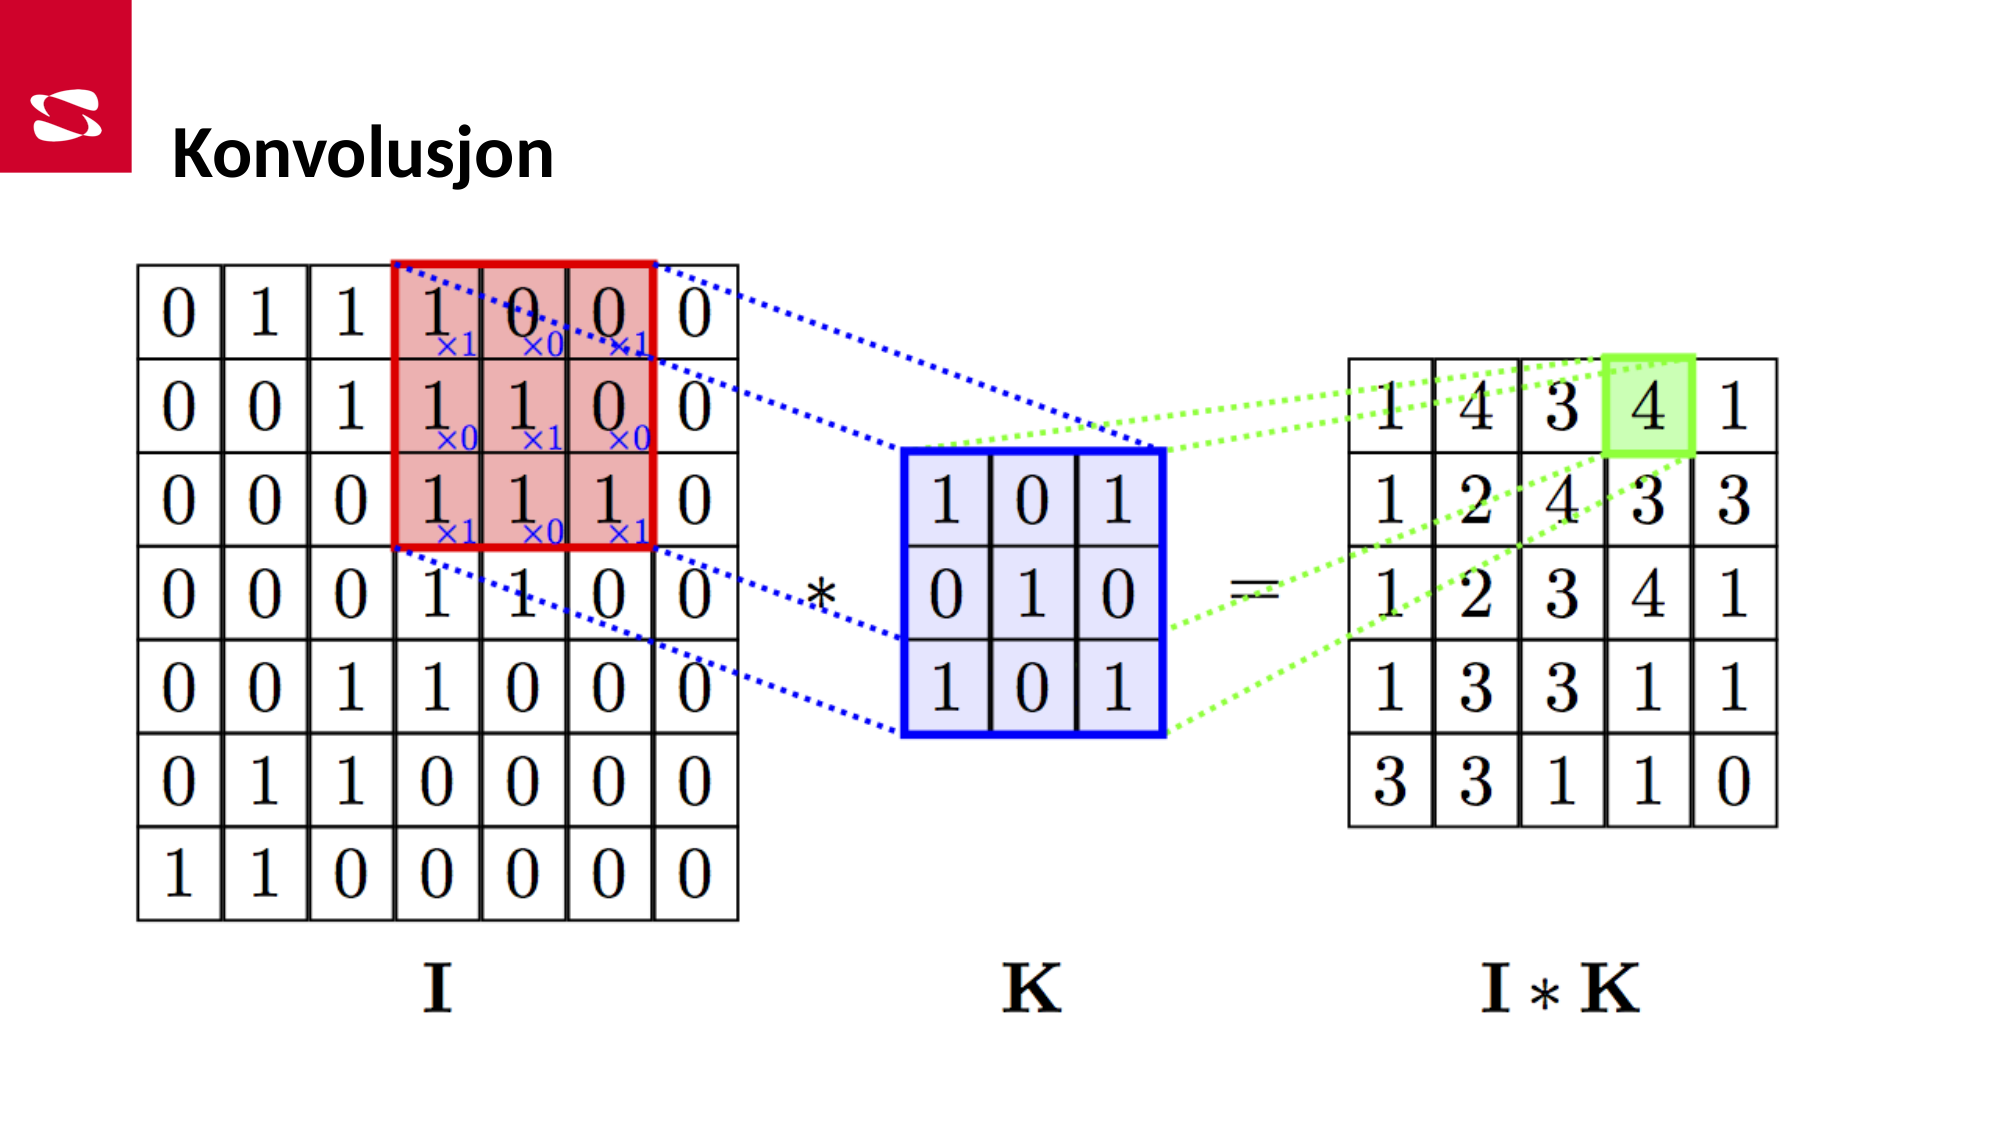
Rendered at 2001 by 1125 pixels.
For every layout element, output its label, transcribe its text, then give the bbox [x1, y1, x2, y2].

picture [30, 89, 102, 142]
picture [113, 242, 1801, 1036]
title Konvolusjon [157, 0, 1844, 200]
